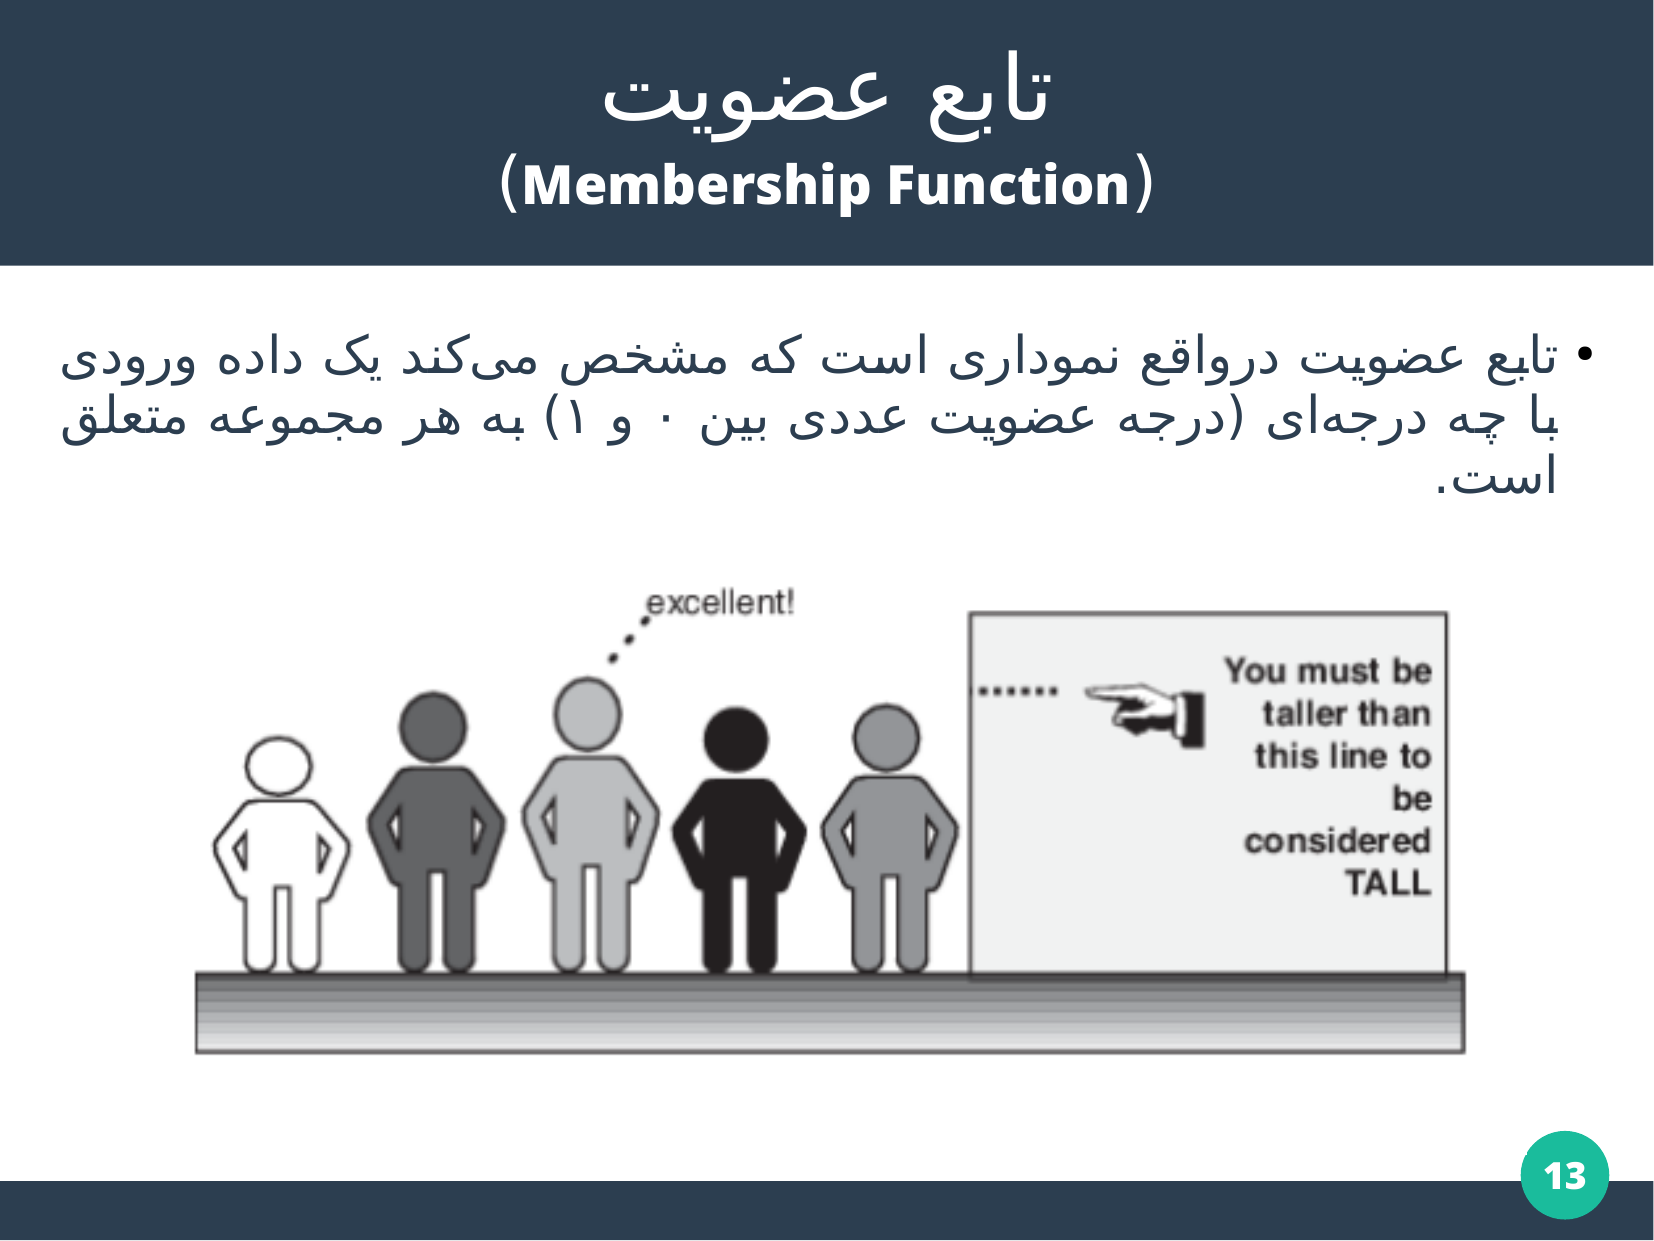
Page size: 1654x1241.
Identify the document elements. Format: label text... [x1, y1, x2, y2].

picture [146, 525, 1527, 1155]
text_box تابع عضویت درواقع نموداری است که مشخص می‌کند یک داده ورودی با چه درجه‌ای (درجه عضویت عددی بین ۰ و ۱) به هر مجموعه متعلق است. [59, 324, 1595, 1152]
title تابع عضویت (Membership Function) [59, 49, 1595, 207]
